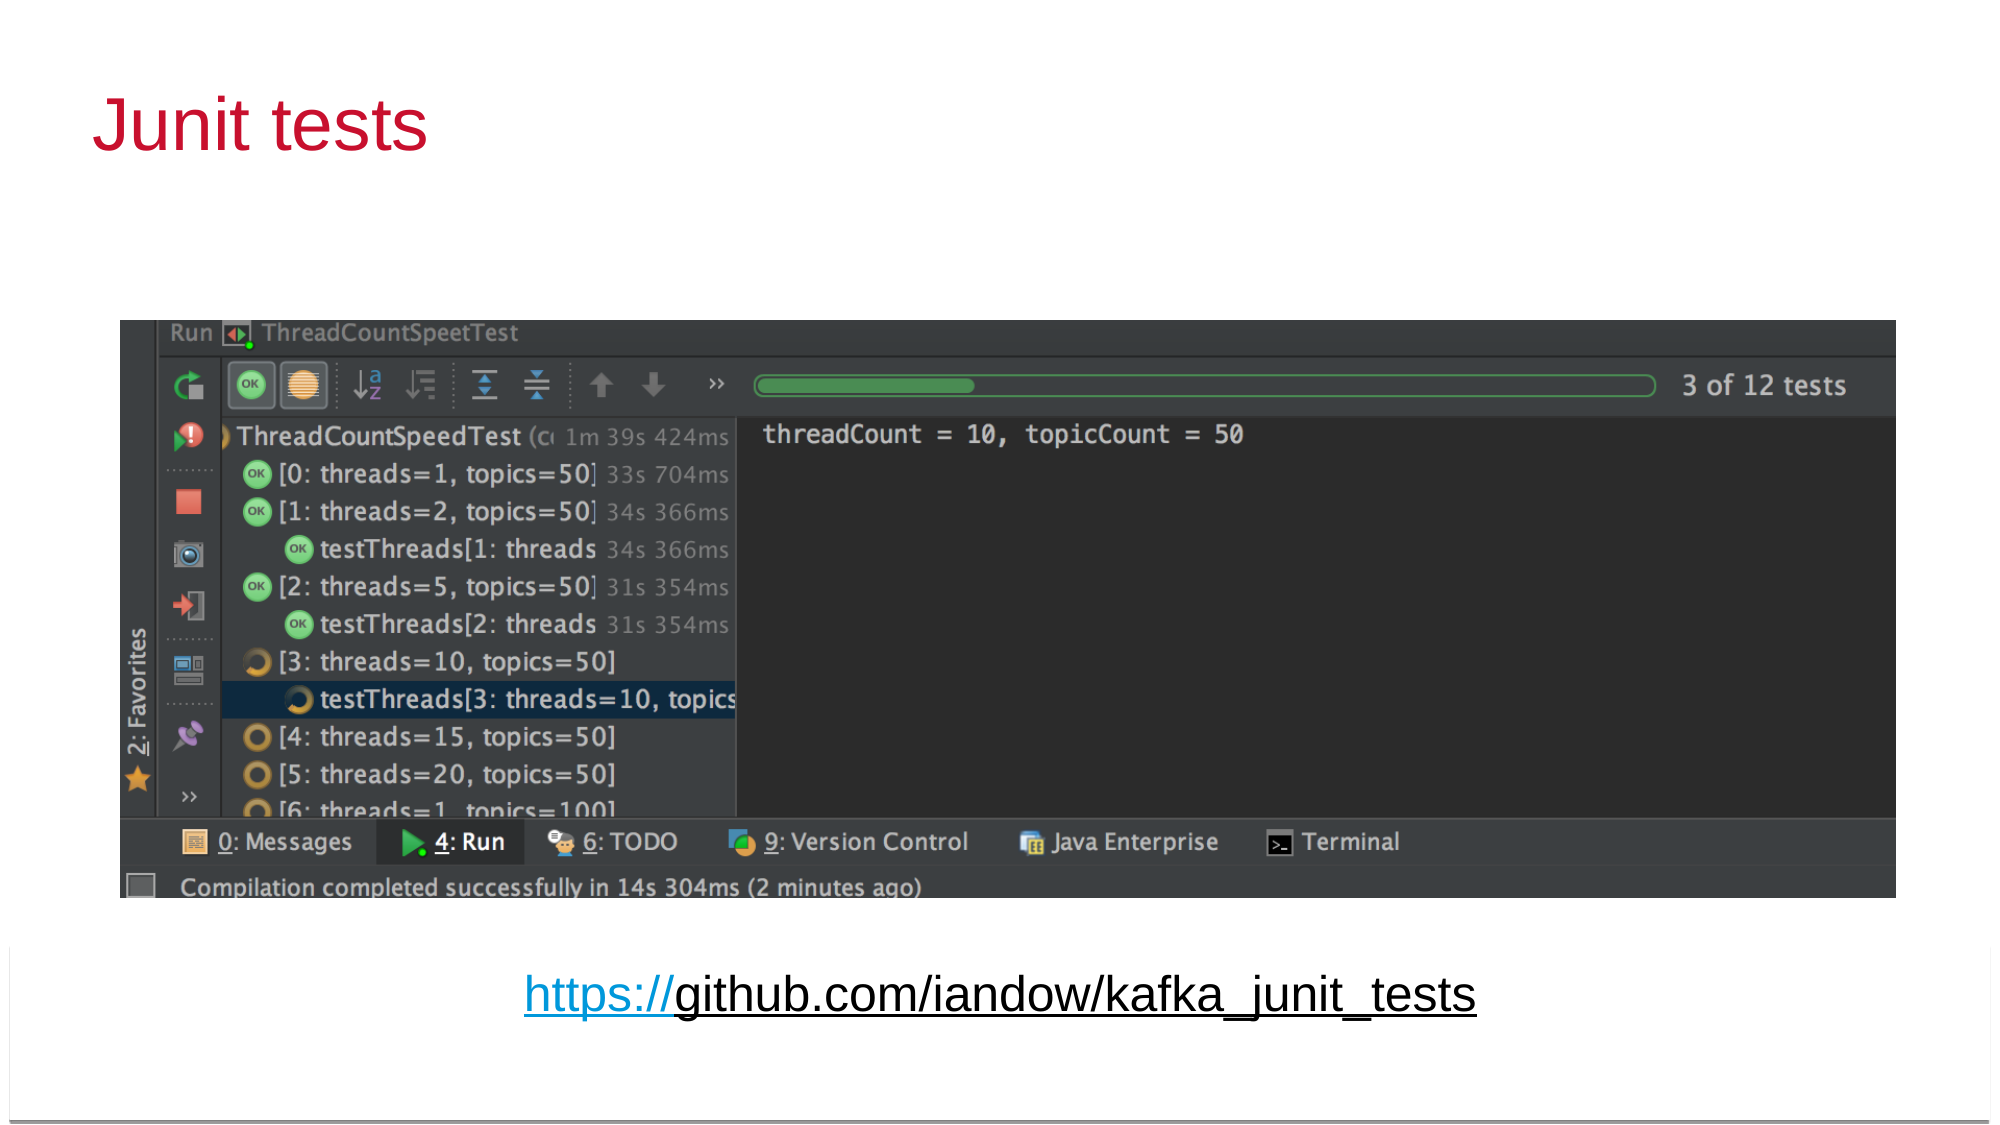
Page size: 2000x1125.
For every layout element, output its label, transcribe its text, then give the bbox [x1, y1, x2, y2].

title Junit tests [72, 45, 1872, 197]
picture [120, 320, 1896, 898]
text_box https://github.com/iandow/kafka_junit_tests [509, 953, 1506, 1089]
